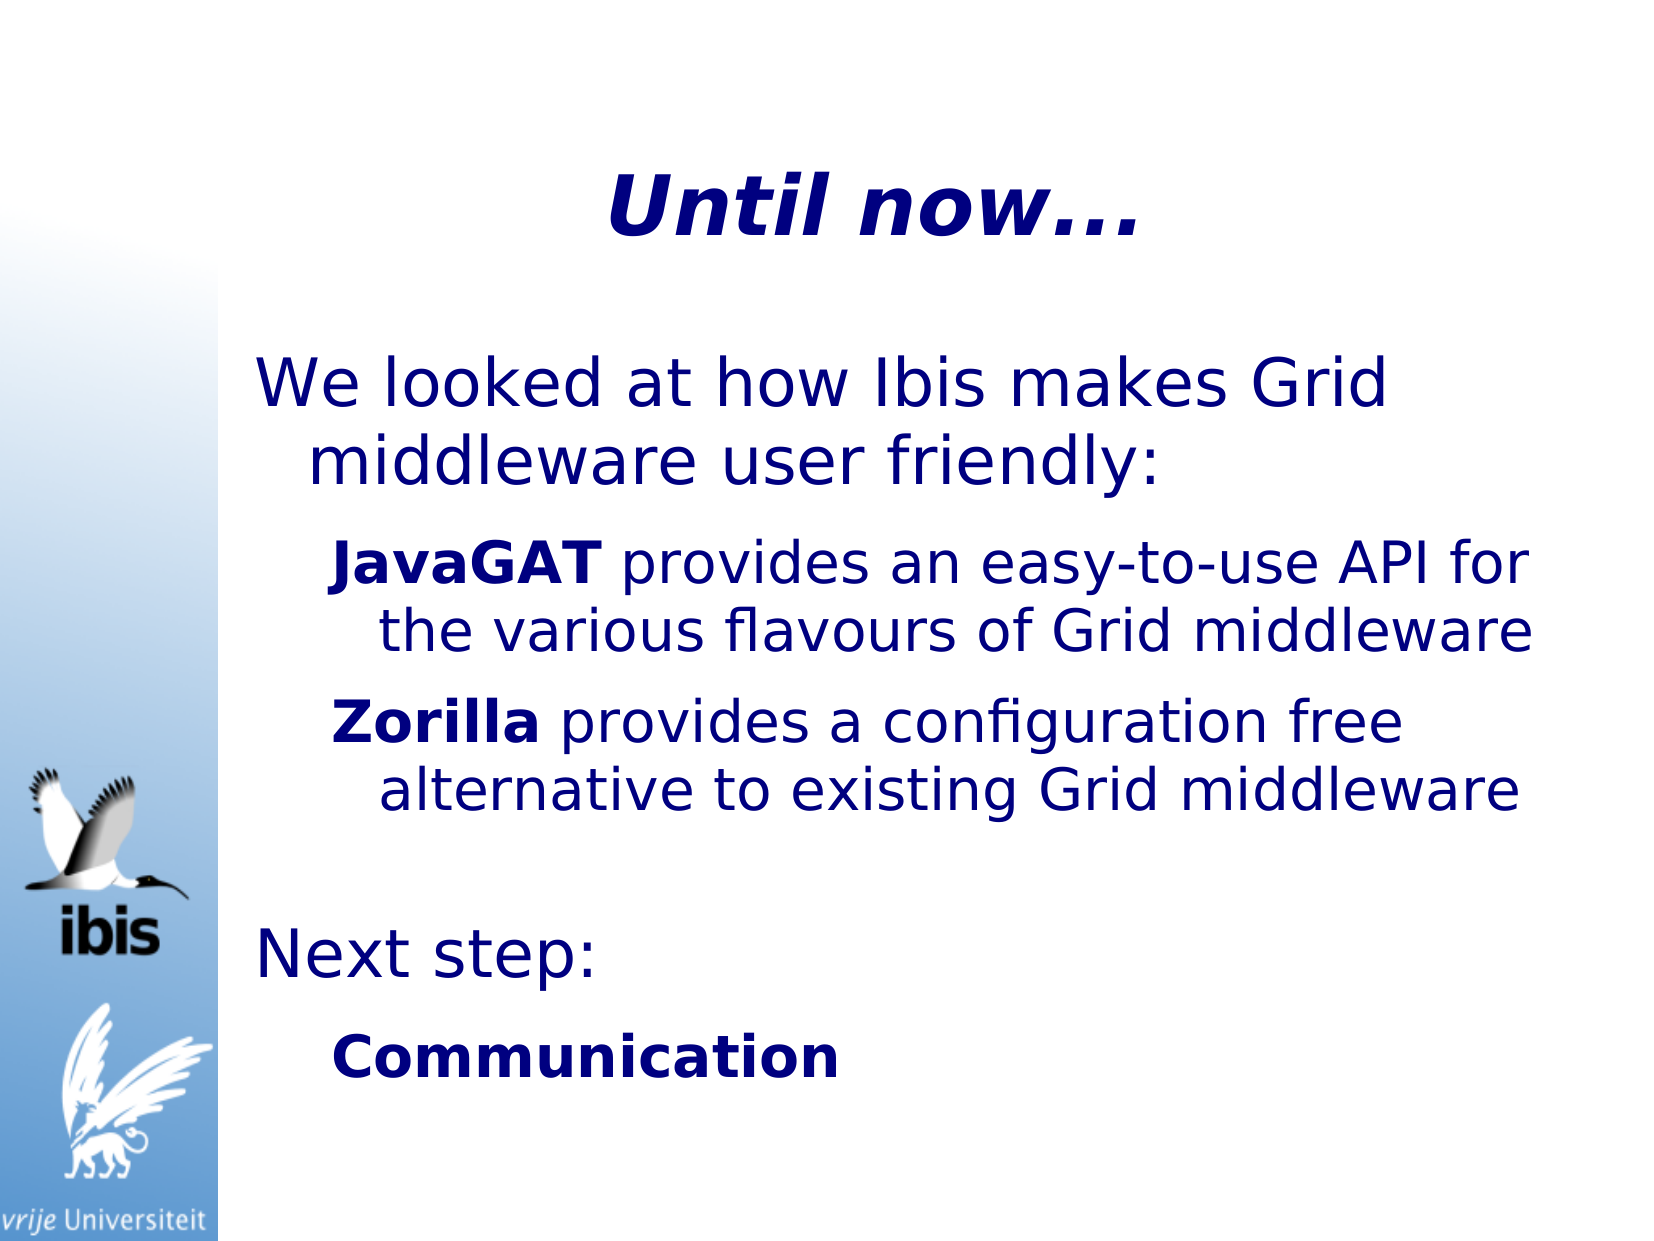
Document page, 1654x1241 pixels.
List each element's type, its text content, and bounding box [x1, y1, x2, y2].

title Until now... [219, 102, 1534, 311]
list We looked at how Ibis makes Grid middleware user friendly: JavaGAT provides an easy-to-use API for the various flavours of Grid middleware Zorilla provides a configuration free alternative to existing Grid middleware Next step: Communication [236, 344, 1643, 1196]
picture [0, 0, 218, 1241]
